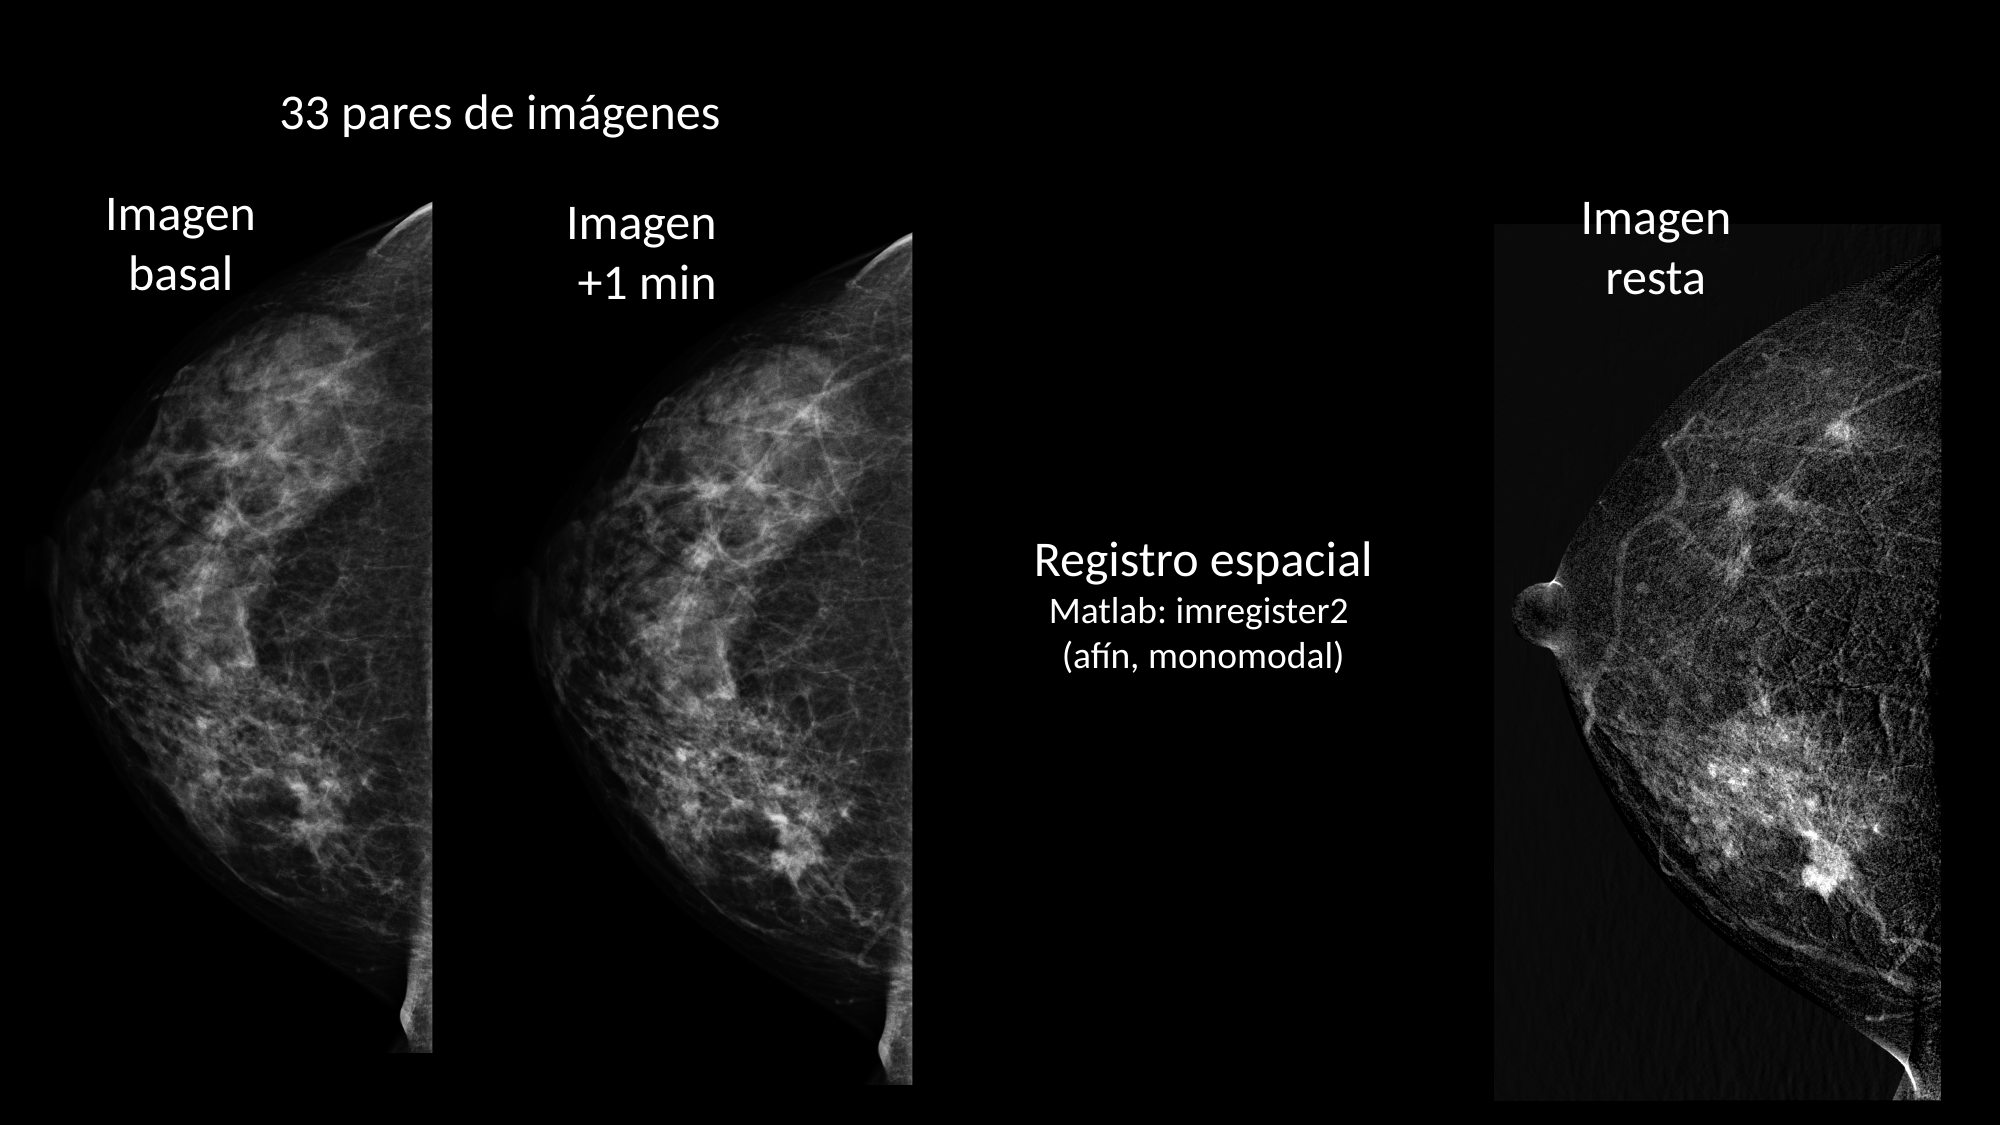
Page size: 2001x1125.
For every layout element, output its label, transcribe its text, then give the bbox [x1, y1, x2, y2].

text_box Imagen +1 min [496, 182, 798, 318]
picture [24, 152, 433, 1053]
text_box Imagen basal [54, 172, 307, 308]
text_box Registro espacial Matlab: imregister2 (afín, monomodal) [970, 519, 1436, 684]
text_box 33 pares de imágenes [80, 72, 920, 147]
text_box Imagen resta [1560, 176, 1752, 312]
picture [1494, 224, 1943, 1101]
picture [476, 207, 913, 1085]
